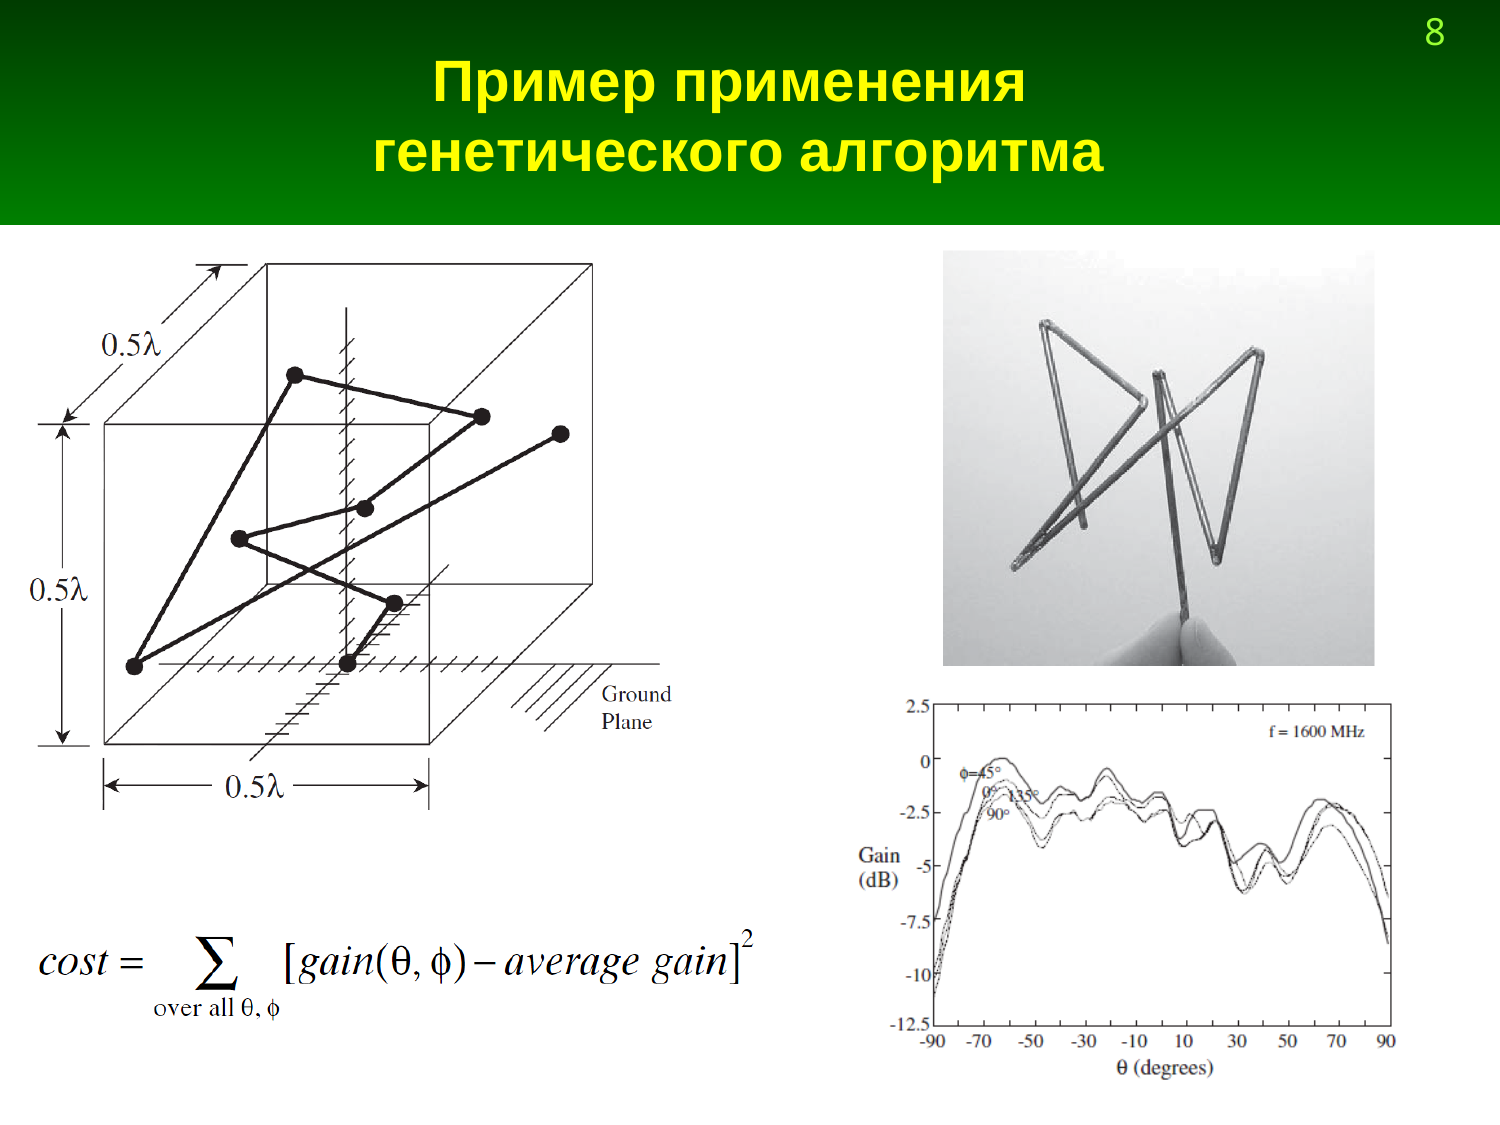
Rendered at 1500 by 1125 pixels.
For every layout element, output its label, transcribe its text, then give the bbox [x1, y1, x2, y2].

picture [17, 255, 680, 822]
picture [915, 231, 1388, 680]
title Пример применения генетического алгоритма [88, 18, 1389, 207]
picture [29, 916, 774, 1040]
picture [844, 692, 1424, 1085]
